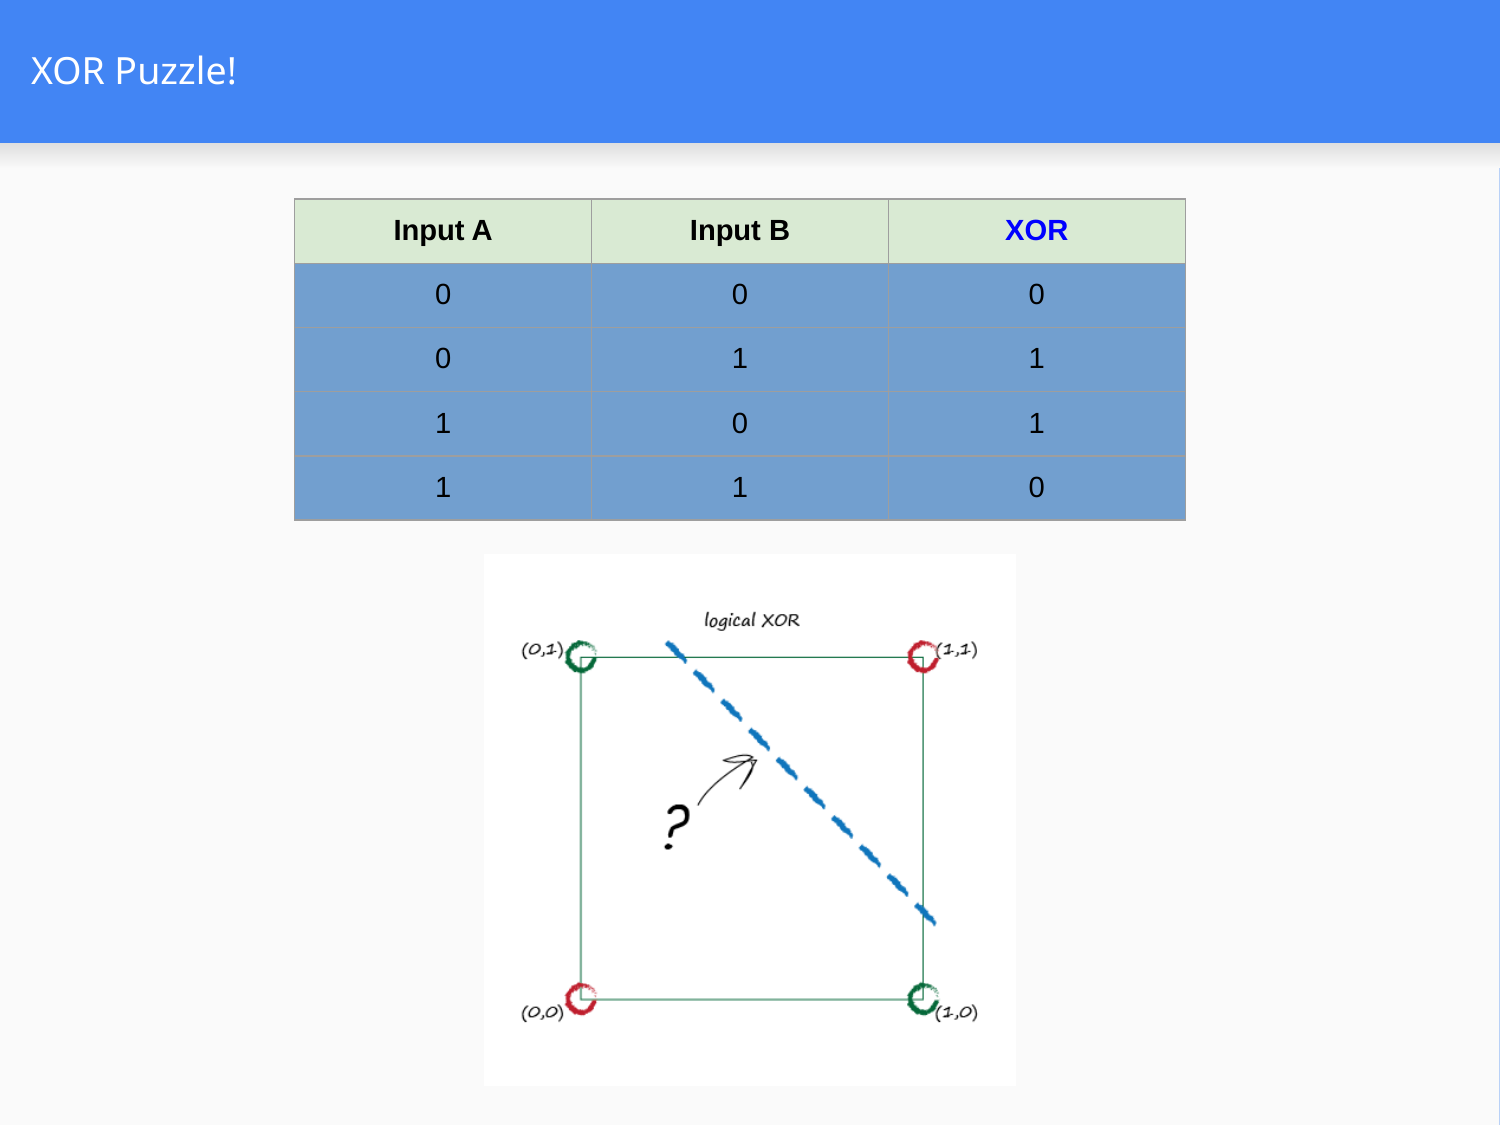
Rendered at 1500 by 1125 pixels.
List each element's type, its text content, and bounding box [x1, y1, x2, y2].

table_header Input B [592, 200, 888, 263]
table_header XOR [889, 200, 1185, 263]
table_cell 1 [889, 392, 1185, 455]
table_cell 1 [295, 392, 591, 455]
table_cell 1 [889, 328, 1185, 391]
table_cell 0 [889, 457, 1185, 519]
table_cell 0 [295, 328, 591, 391]
picture [484, 554, 1016, 1086]
table_cell 0 [592, 392, 888, 455]
table_cell 0 [295, 264, 591, 327]
table_cell 0 [592, 264, 888, 327]
table_cell 1 [295, 457, 591, 519]
table_cell 0 [889, 264, 1185, 327]
table_cell 1 [592, 328, 888, 391]
table_cell 1 [592, 457, 888, 519]
title XOR Puzzle! [16, 3, 1464, 136]
table_header Input A [295, 200, 591, 263]
